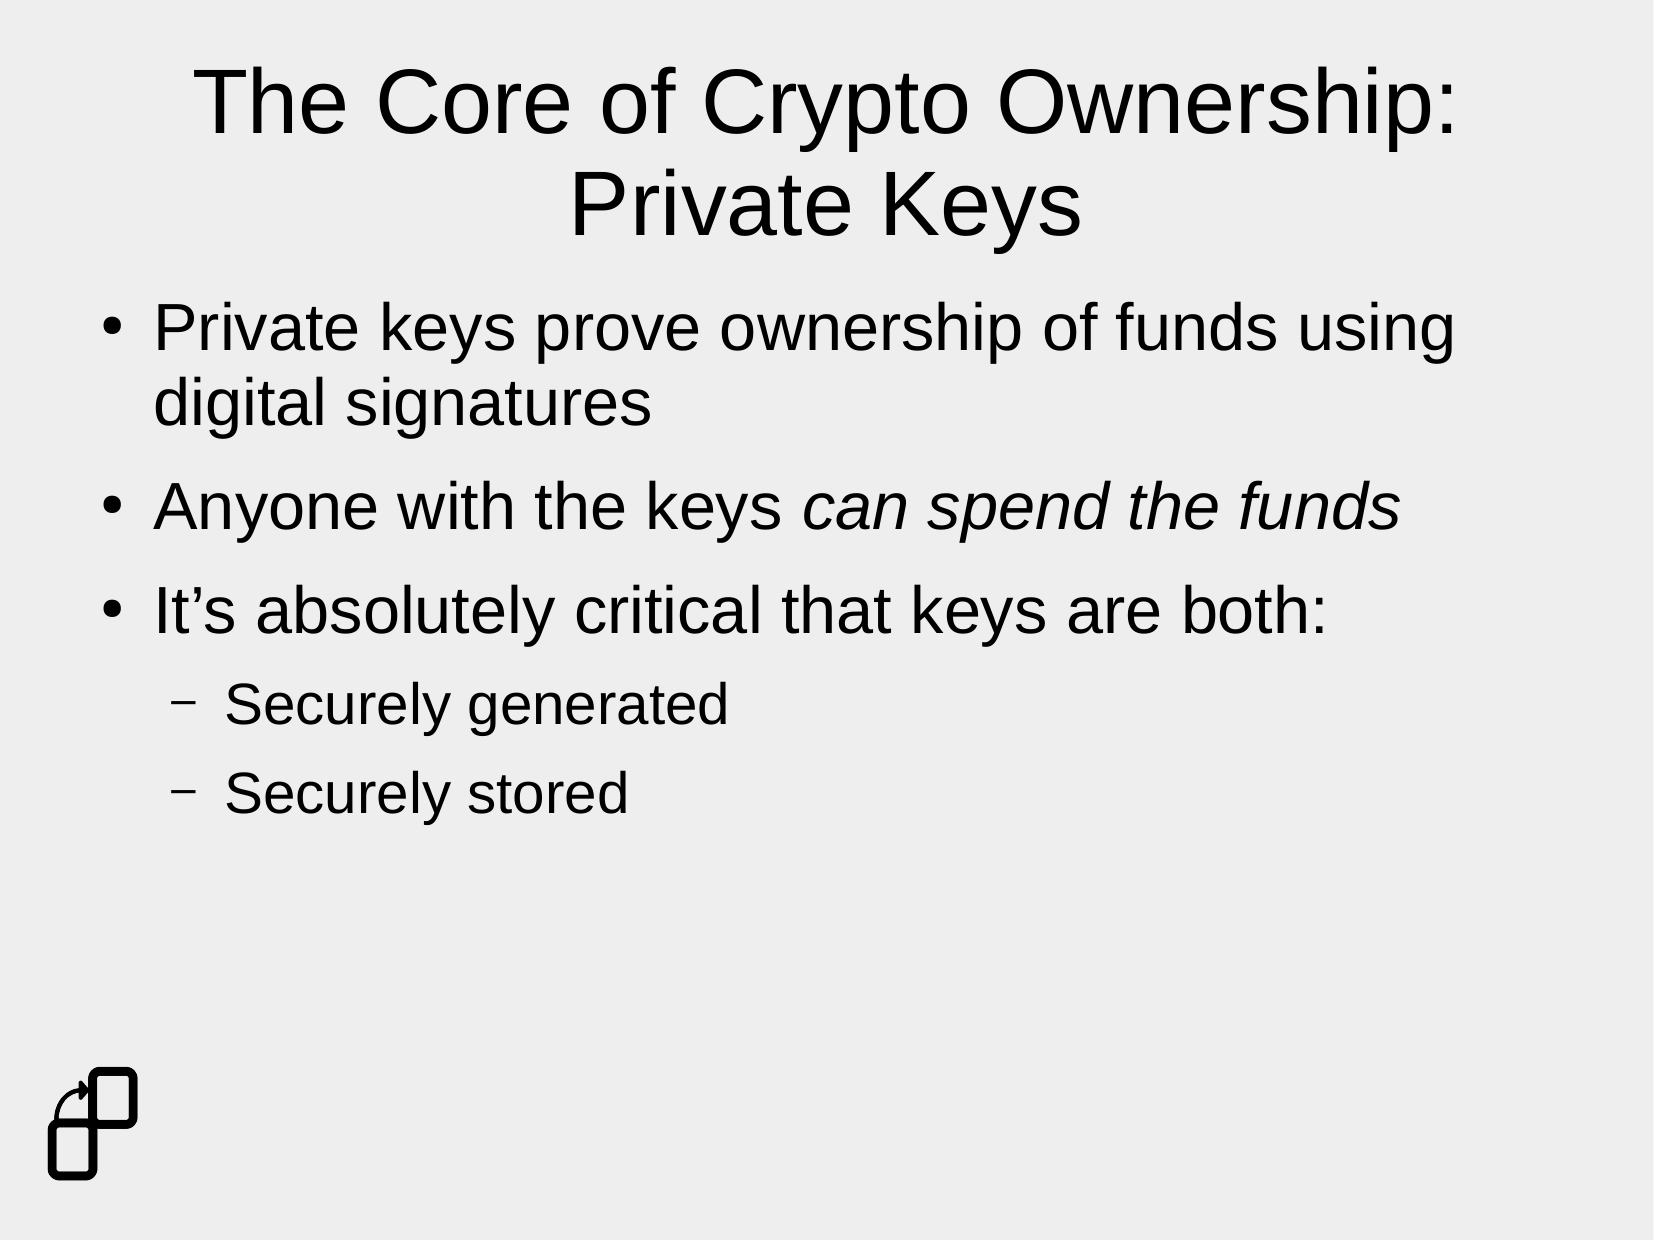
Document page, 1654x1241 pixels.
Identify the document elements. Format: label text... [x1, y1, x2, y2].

picture [30, 1062, 153, 1186]
list Private keys prove ownership of funds using digital signatures Anyone with the keys can spend the funds It’s absolutely critical that keys are both: Securely generated Securely stored [82, 290, 1571, 1010]
title The Core of Crypto Ownership: Private Keys [82, 49, 1571, 257]
